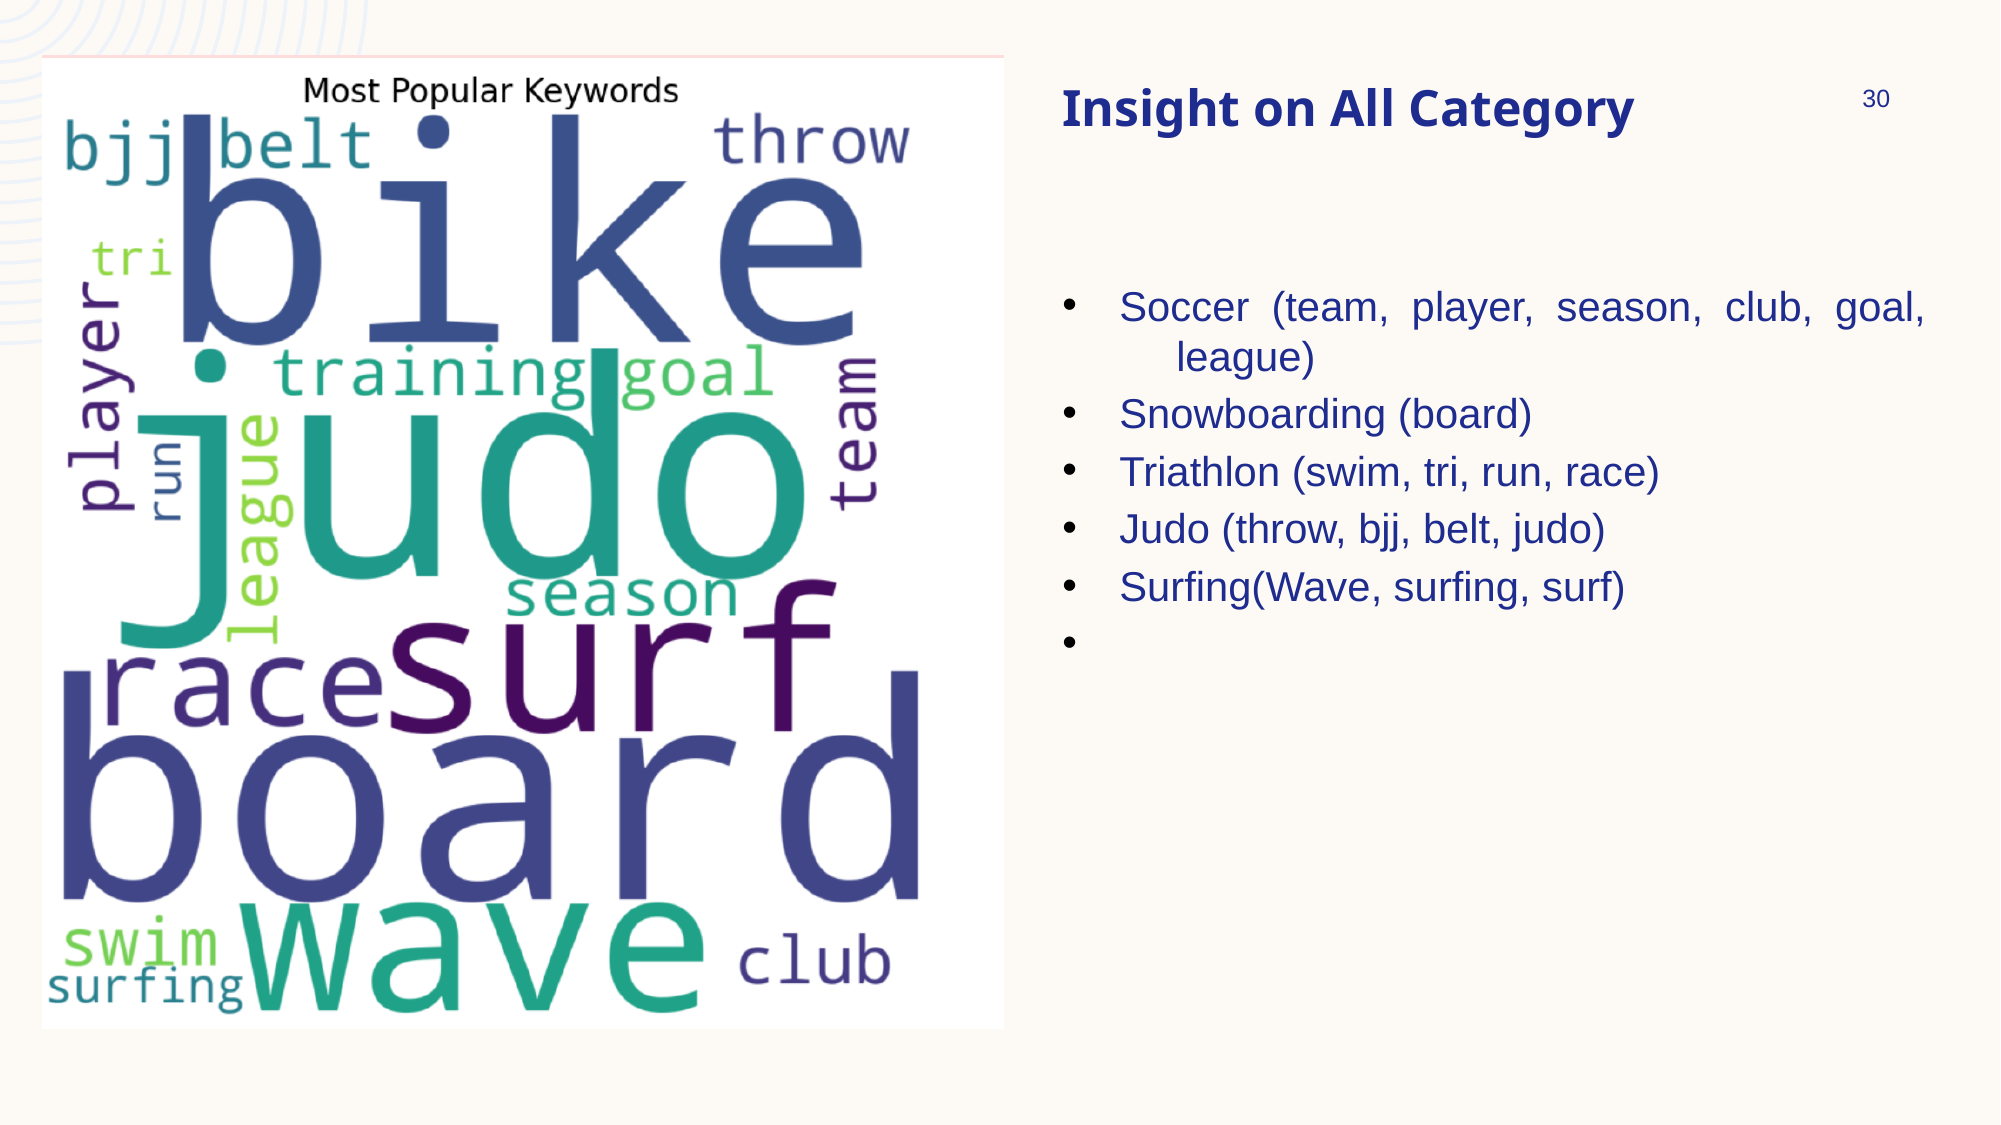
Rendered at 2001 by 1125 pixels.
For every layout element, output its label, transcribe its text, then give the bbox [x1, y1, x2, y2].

text_box [1795, 75, 1958, 121]
list Insight on All Category Soccer (team, player, season, club, goal, league) Snowboarding (board) Triathlon (swim, tri, run, race) Judo (throw, bjj, belt, judo) Surfing(Wave, surfing, surf) [1047, 69, 1942, 1056]
picture [42, 55, 1004, 1029]
